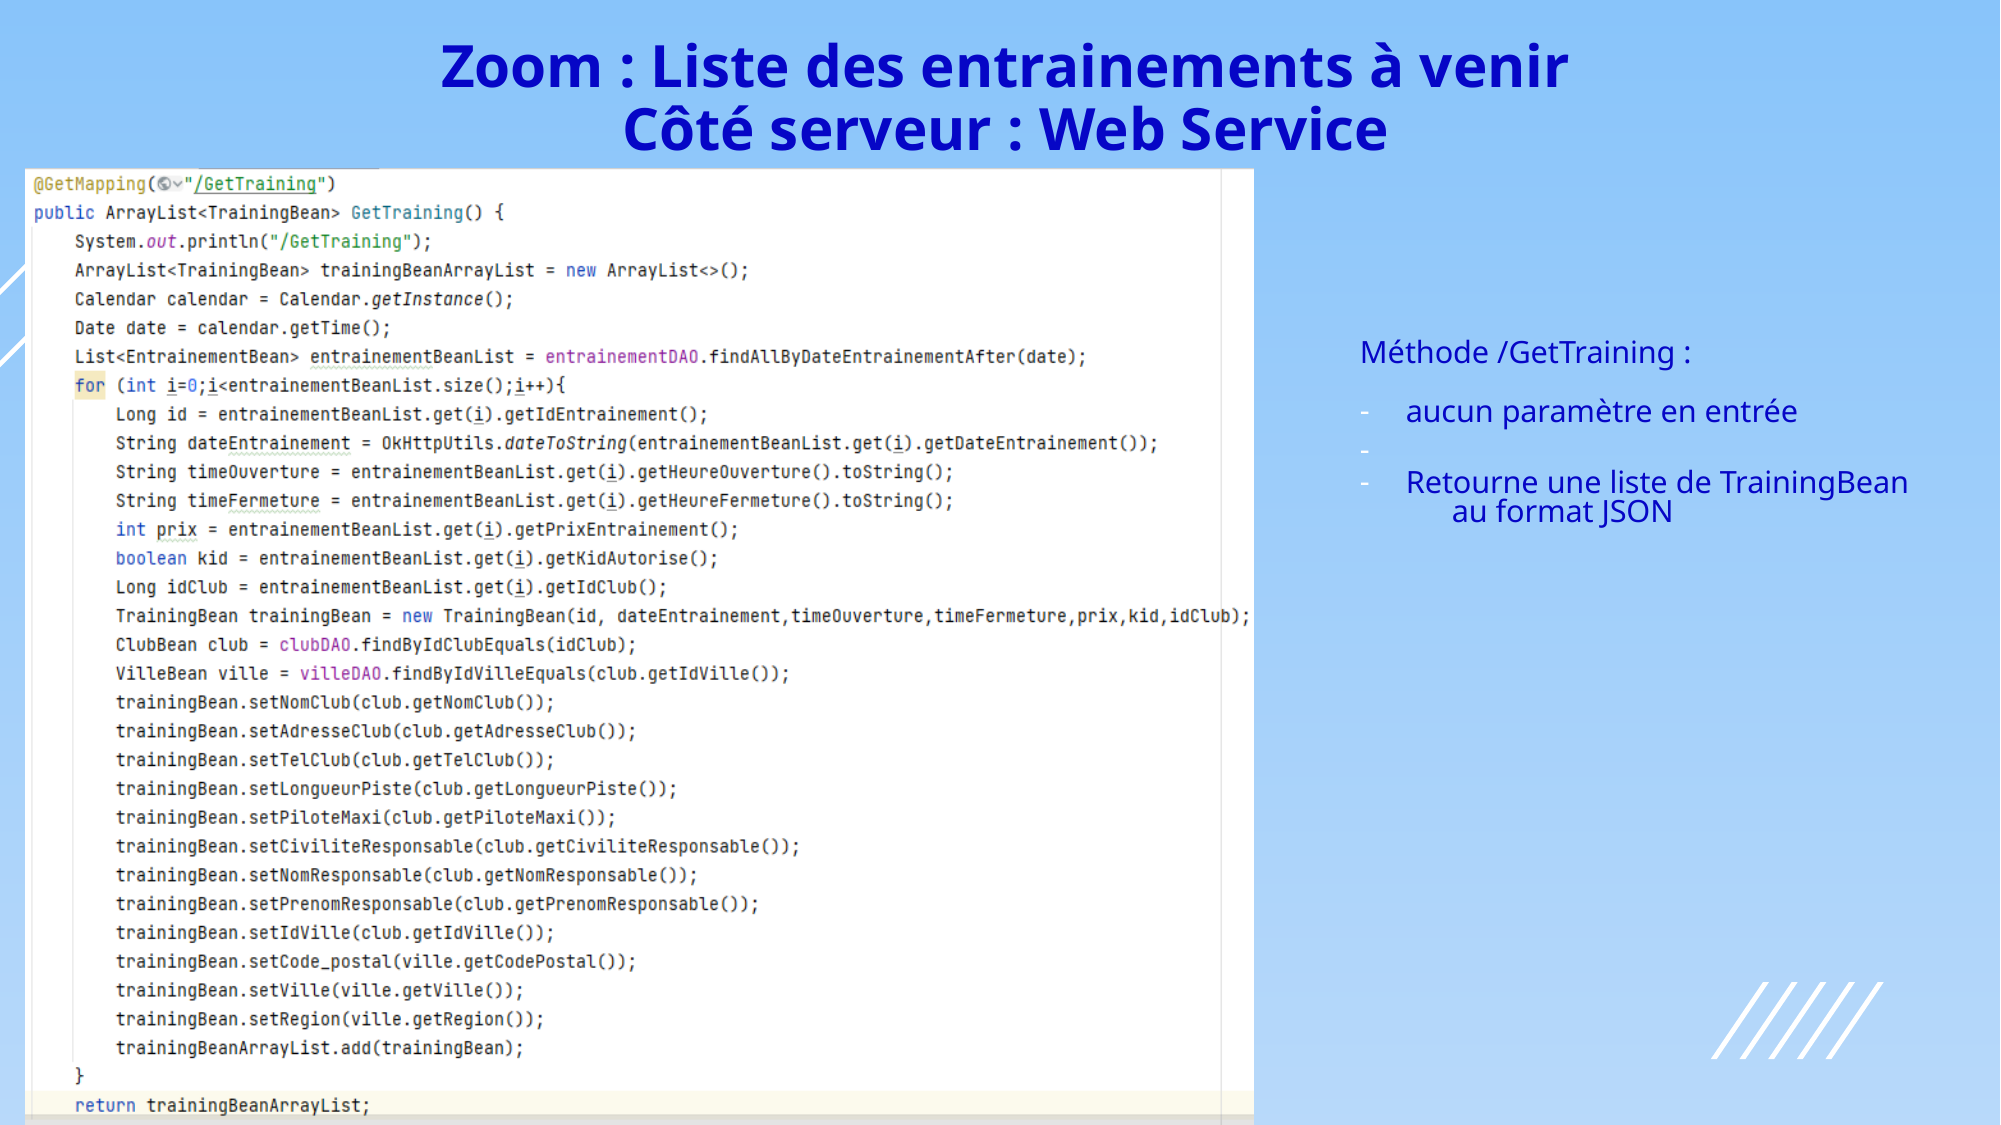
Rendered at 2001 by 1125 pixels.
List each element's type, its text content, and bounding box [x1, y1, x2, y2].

text_box [1254, 171, 2000, 1125]
text_box Zoom : Liste des entrainements à venir Côté serveur : Web Service [5, 0, 2000, 171]
text_box [0, 0, 25, 1125]
text_box Méthode /GetTraining : aucun paramètre en entrée Retourne une liste de TrainingBean au format JSON [1344, 331, 1954, 536]
picture [25, 168, 1254, 1125]
